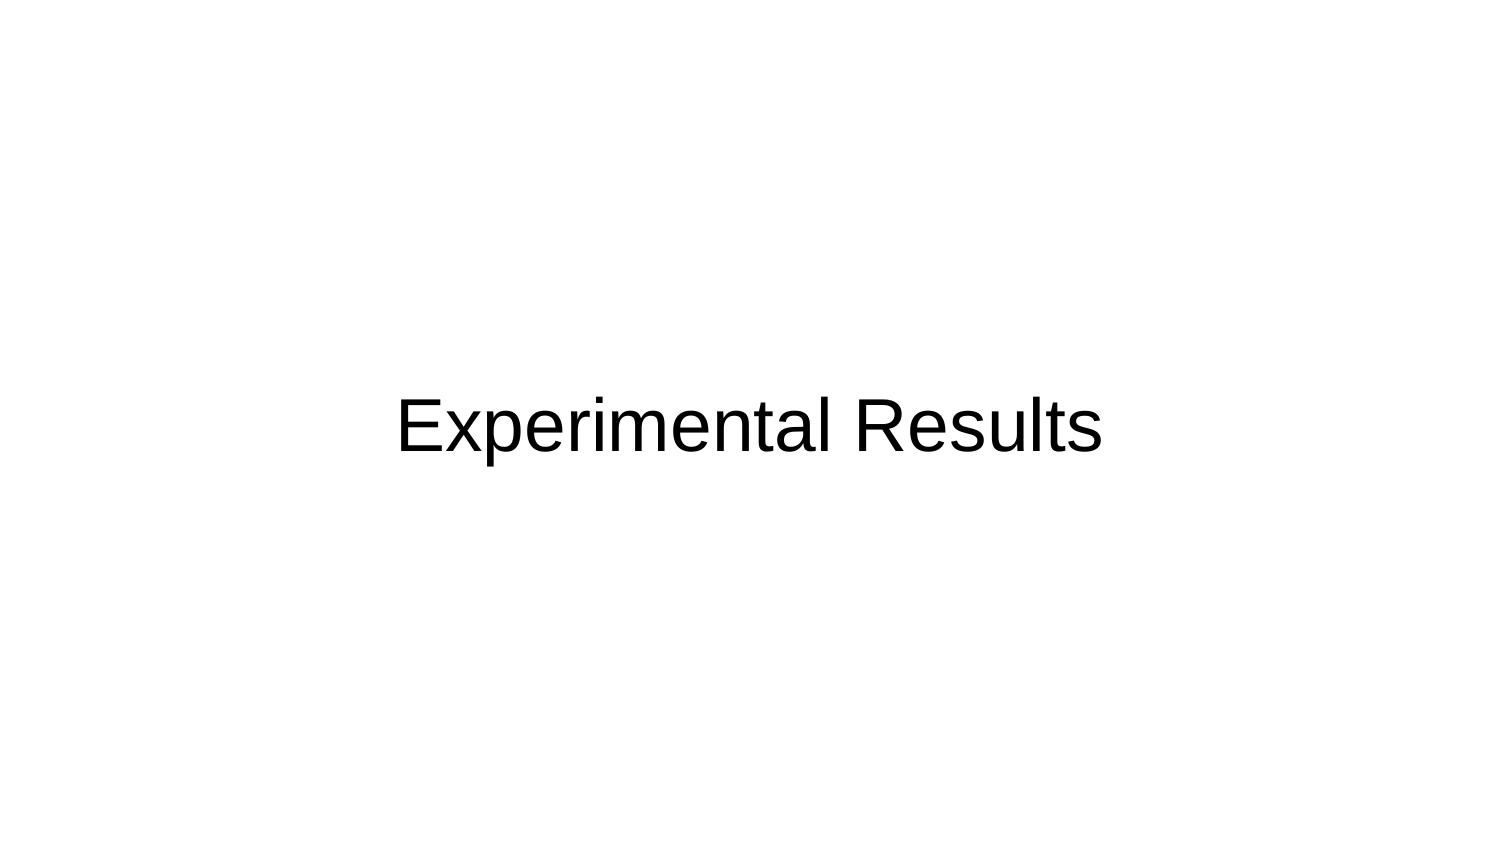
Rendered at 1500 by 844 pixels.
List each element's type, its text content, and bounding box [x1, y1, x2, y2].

title Experimental Results [51, 352, 1449, 491]
